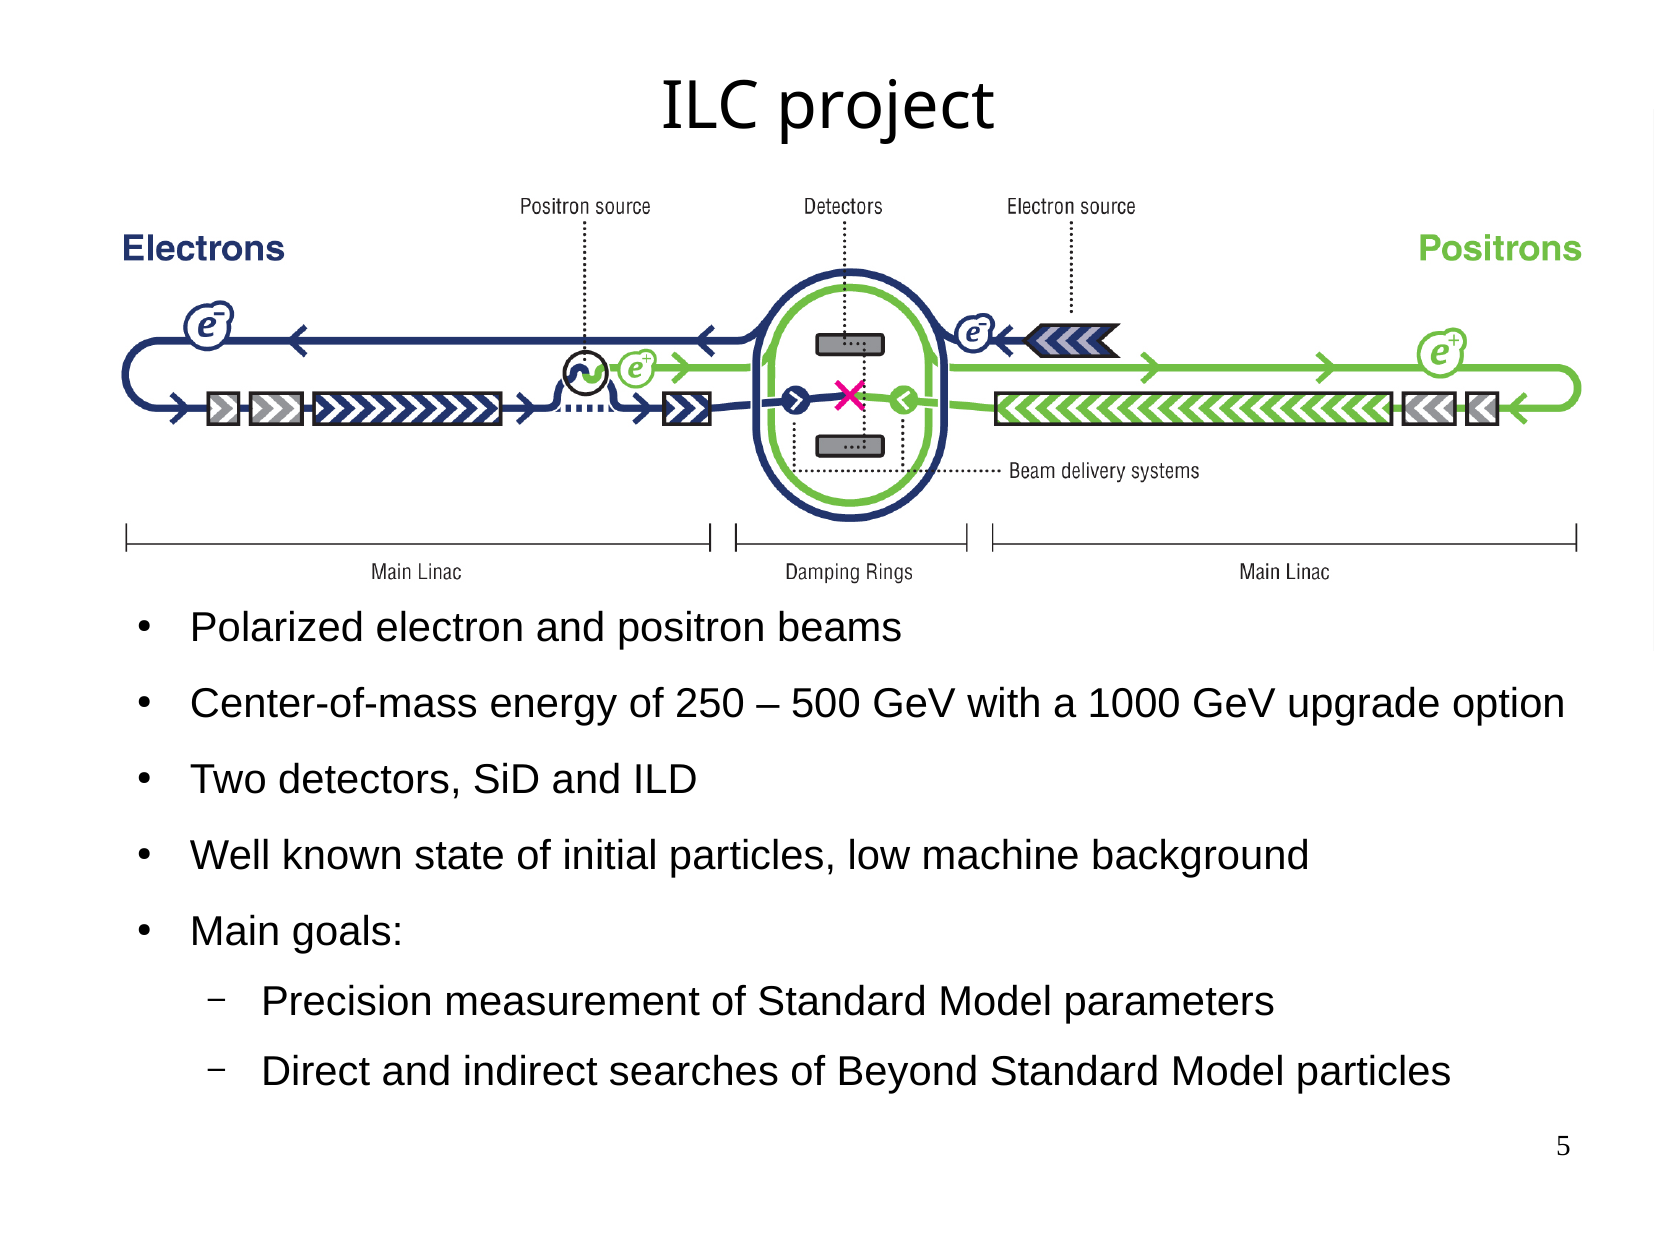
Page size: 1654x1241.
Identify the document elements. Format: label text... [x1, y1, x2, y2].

picture [15, 109, 1654, 651]
title ILC project [85, 52, 1571, 154]
list Polarized electron and positron beams Center-of-mass energy of 250 – 500 GeV with a 1000 GeV upgrade option Two detectors, SiD and ILD Well known state of initial particles, low machine background Main goals: Precision measurement of Standard Model parameters Direct and indirect searches of Beyond Standard Model particles [119, 603, 1619, 1205]
